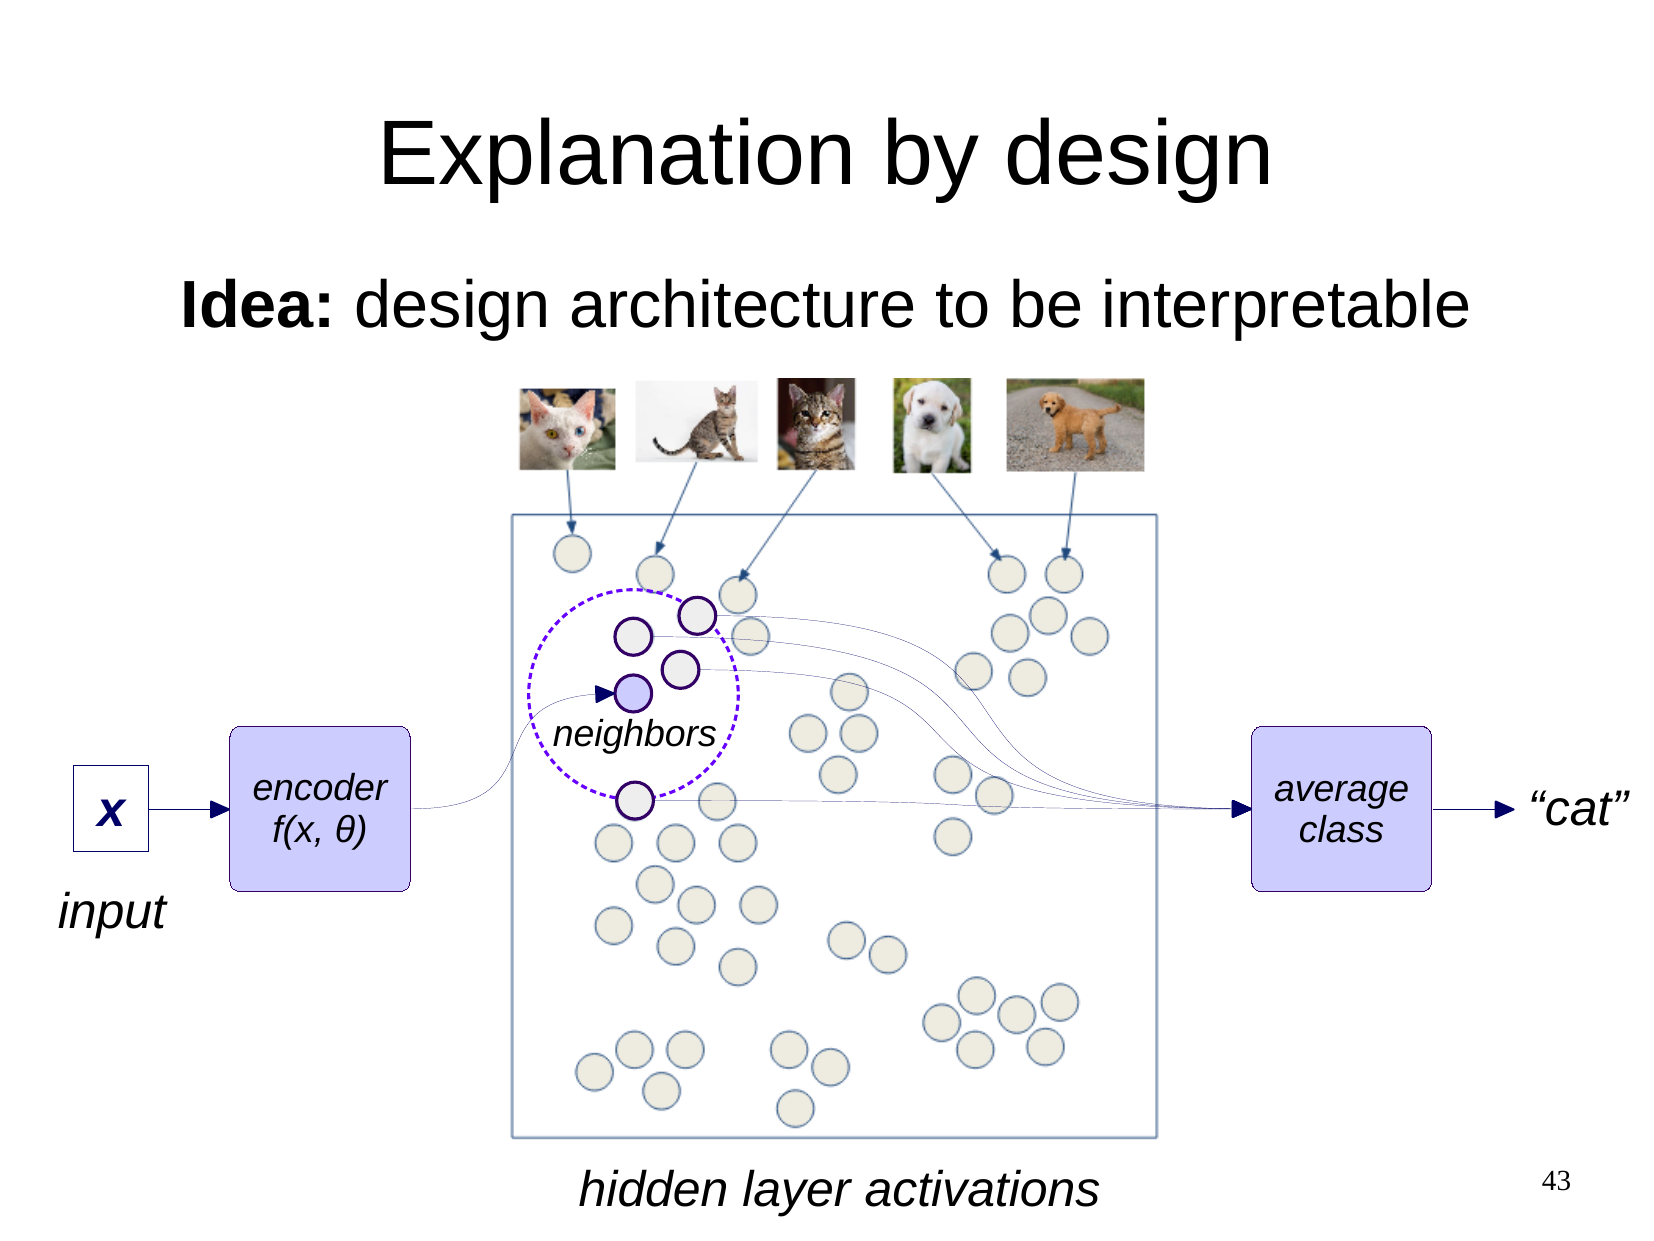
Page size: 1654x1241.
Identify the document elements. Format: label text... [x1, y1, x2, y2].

picture [733, 671, 1162, 808]
text_box hidden layer activations [412, 1114, 1268, 1241]
picture [503, 721, 1165, 1144]
subtitle Idea: design architecture to be interpretable [82, 254, 1571, 355]
text_box x [73, 765, 149, 836]
picture [714, 616, 1137, 803]
text_box input [57, 836, 177, 986]
text_box neighbors [537, 704, 733, 804]
title Explanation by design [82, 49, 1571, 254]
text_box [616, 782, 654, 820]
text_box “cat” [1527, 771, 1654, 846]
picture [723, 639, 1121, 803]
picture [503, 378, 1165, 805]
text_box average class [1251, 726, 1432, 892]
text_box [528, 589, 739, 736]
text_box encoder f(x, θ) [229, 726, 411, 892]
